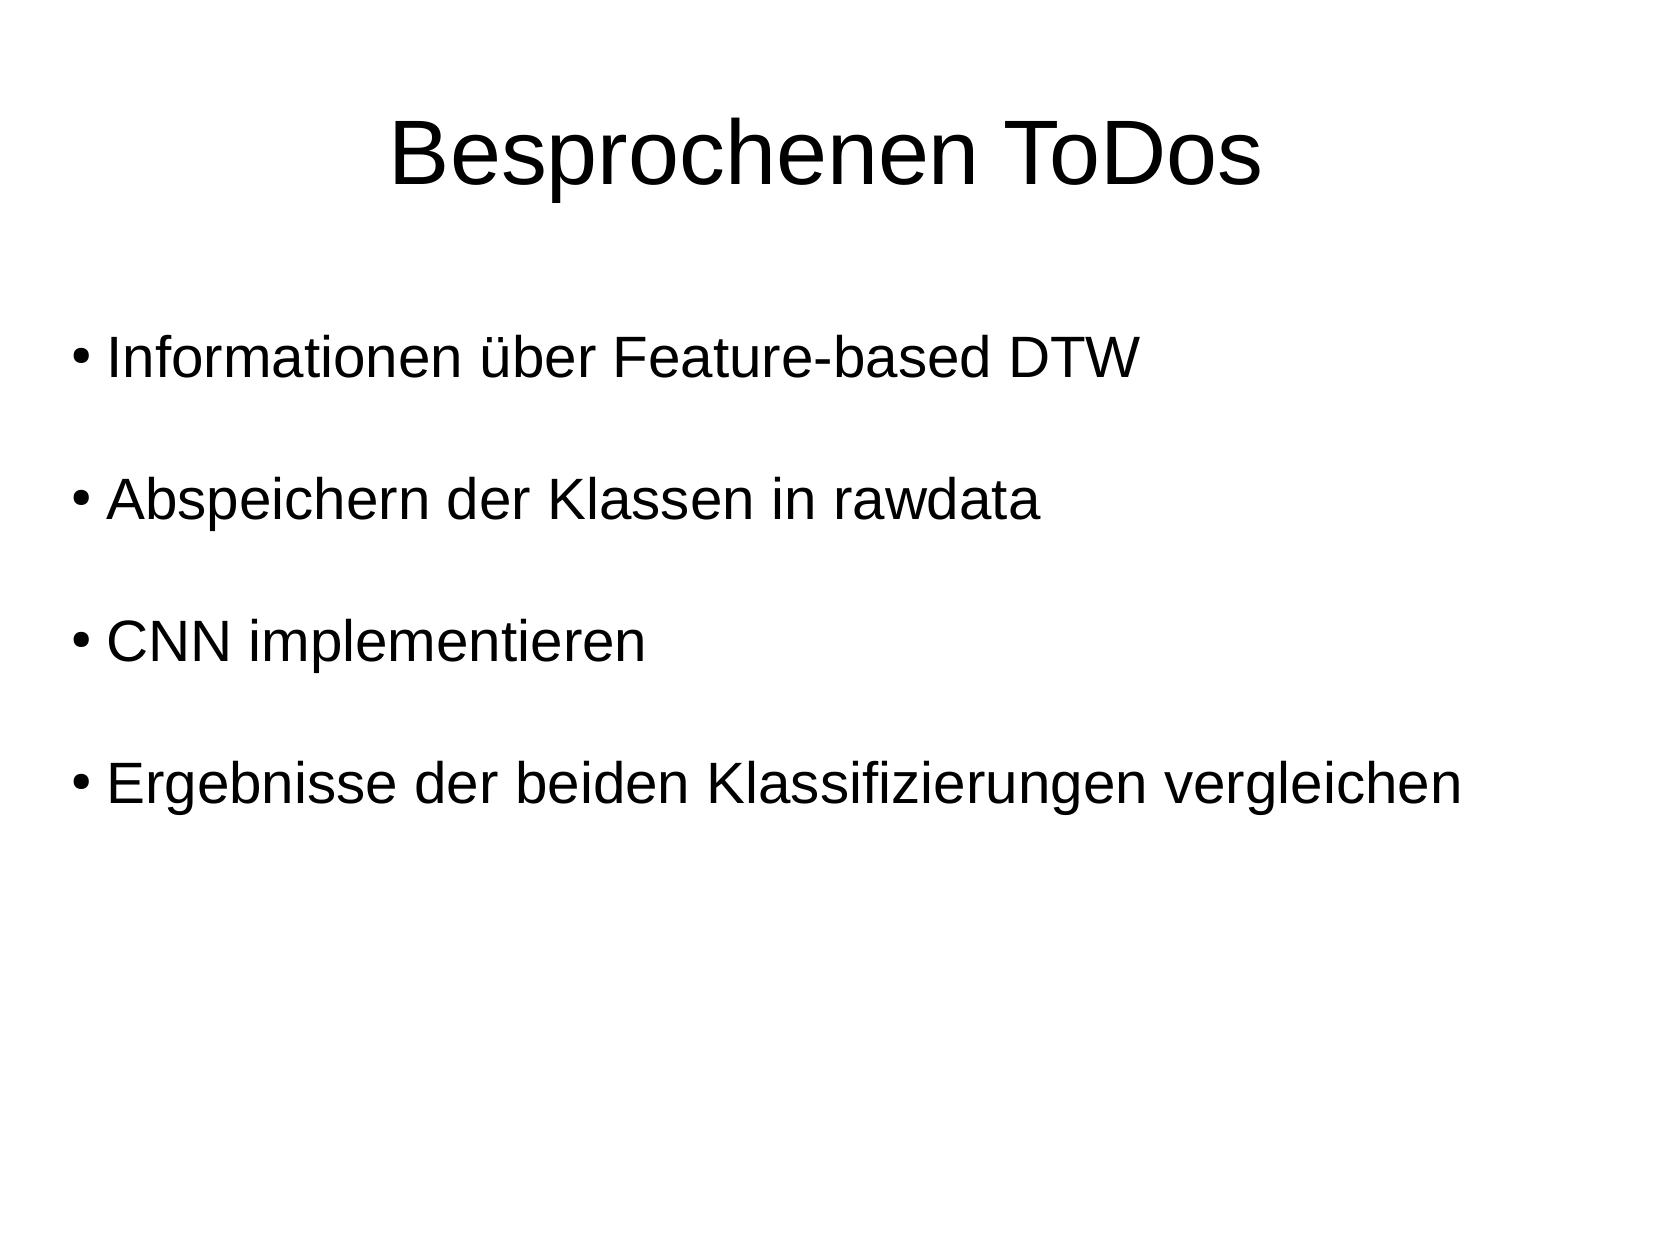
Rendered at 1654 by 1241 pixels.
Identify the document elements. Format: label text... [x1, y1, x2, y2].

title Besprochenen ToDos [82, 49, 1571, 257]
subtitle Informationen über Feature-based DTW Abspeichern der Klassen in rawdata CNN implementieren Ergebnisse der beiden Klassifizierungen vergleichen [70, 283, 1560, 1139]
